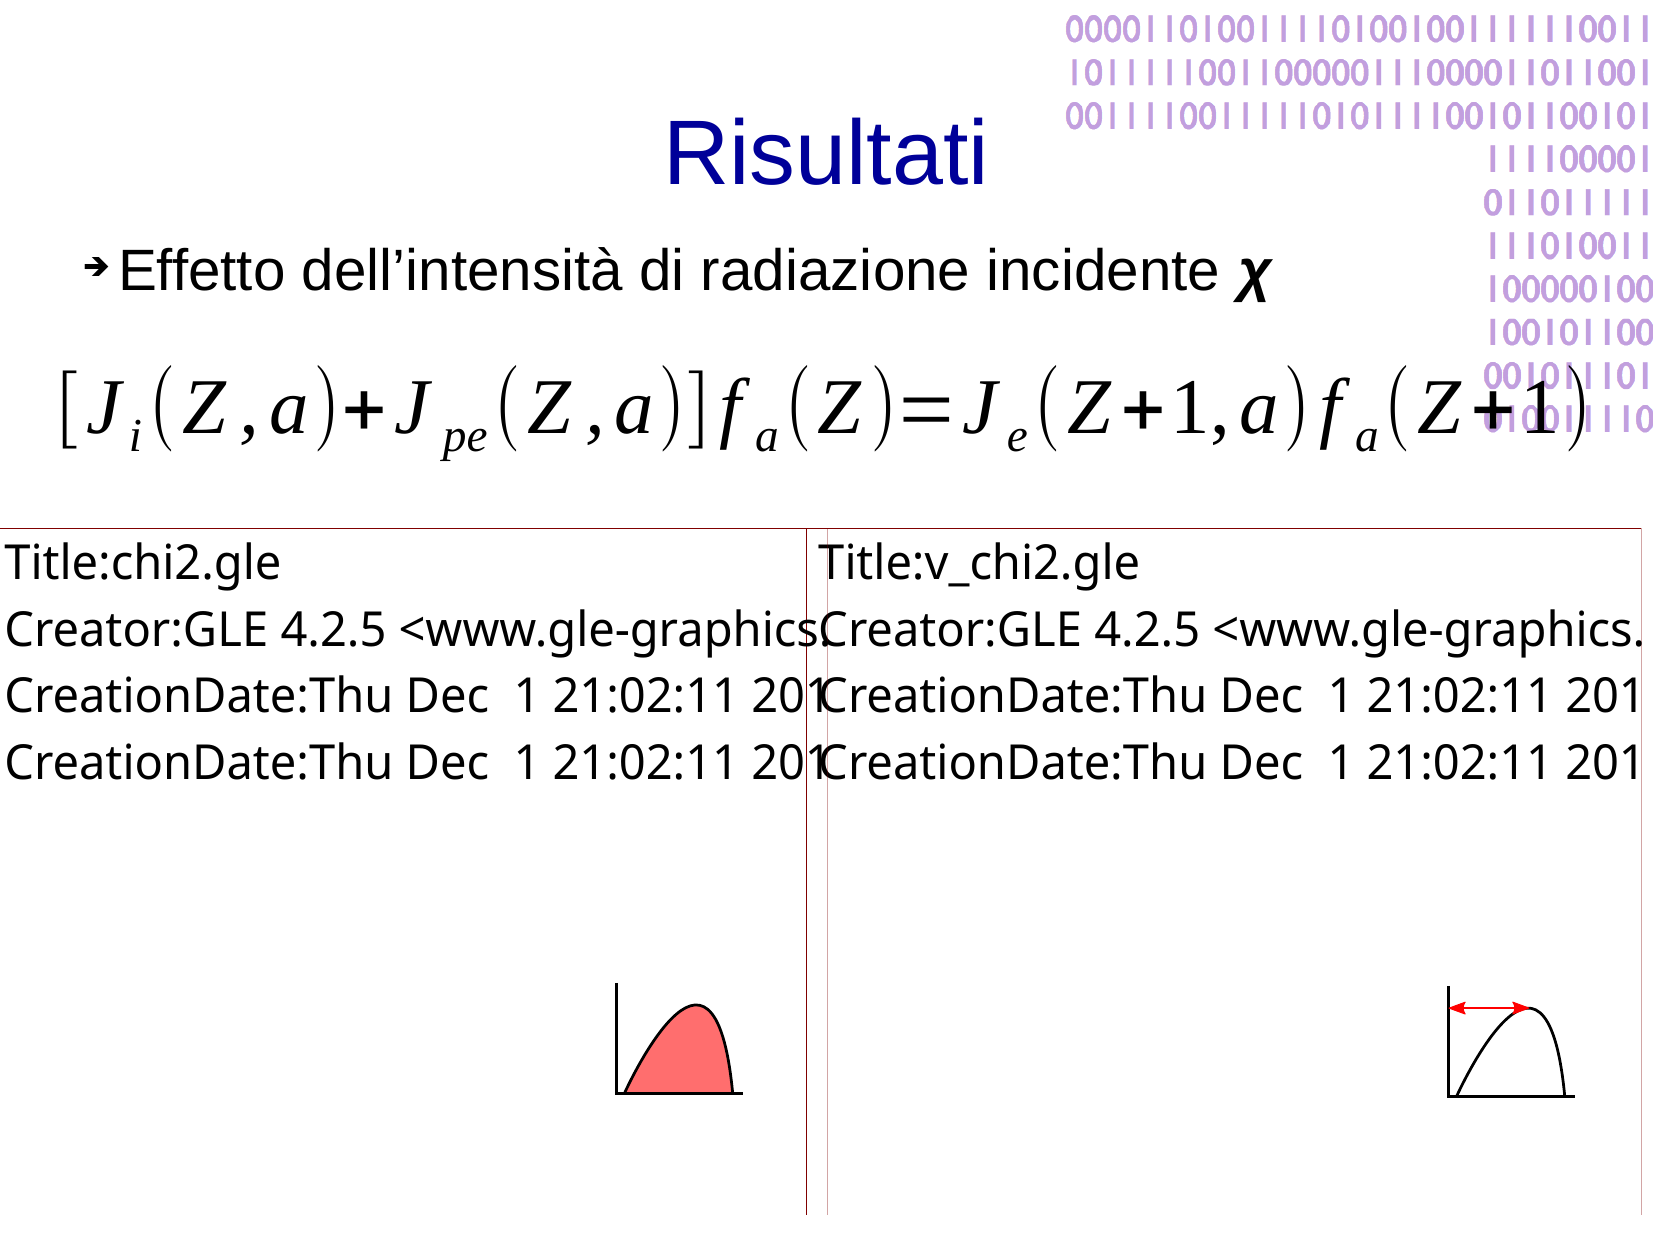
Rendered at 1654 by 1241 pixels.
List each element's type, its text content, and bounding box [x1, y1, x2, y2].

text_box Effetto dell’intensità di radiazione incidente χ [82, 237, 1620, 451]
title Risultati [82, 49, 1571, 237]
chart [50, 361, 1597, 463]
picture [0, 525, 1642, 1215]
chart [628, 655, 749, 718]
picture [1012, 0, 1653, 513]
